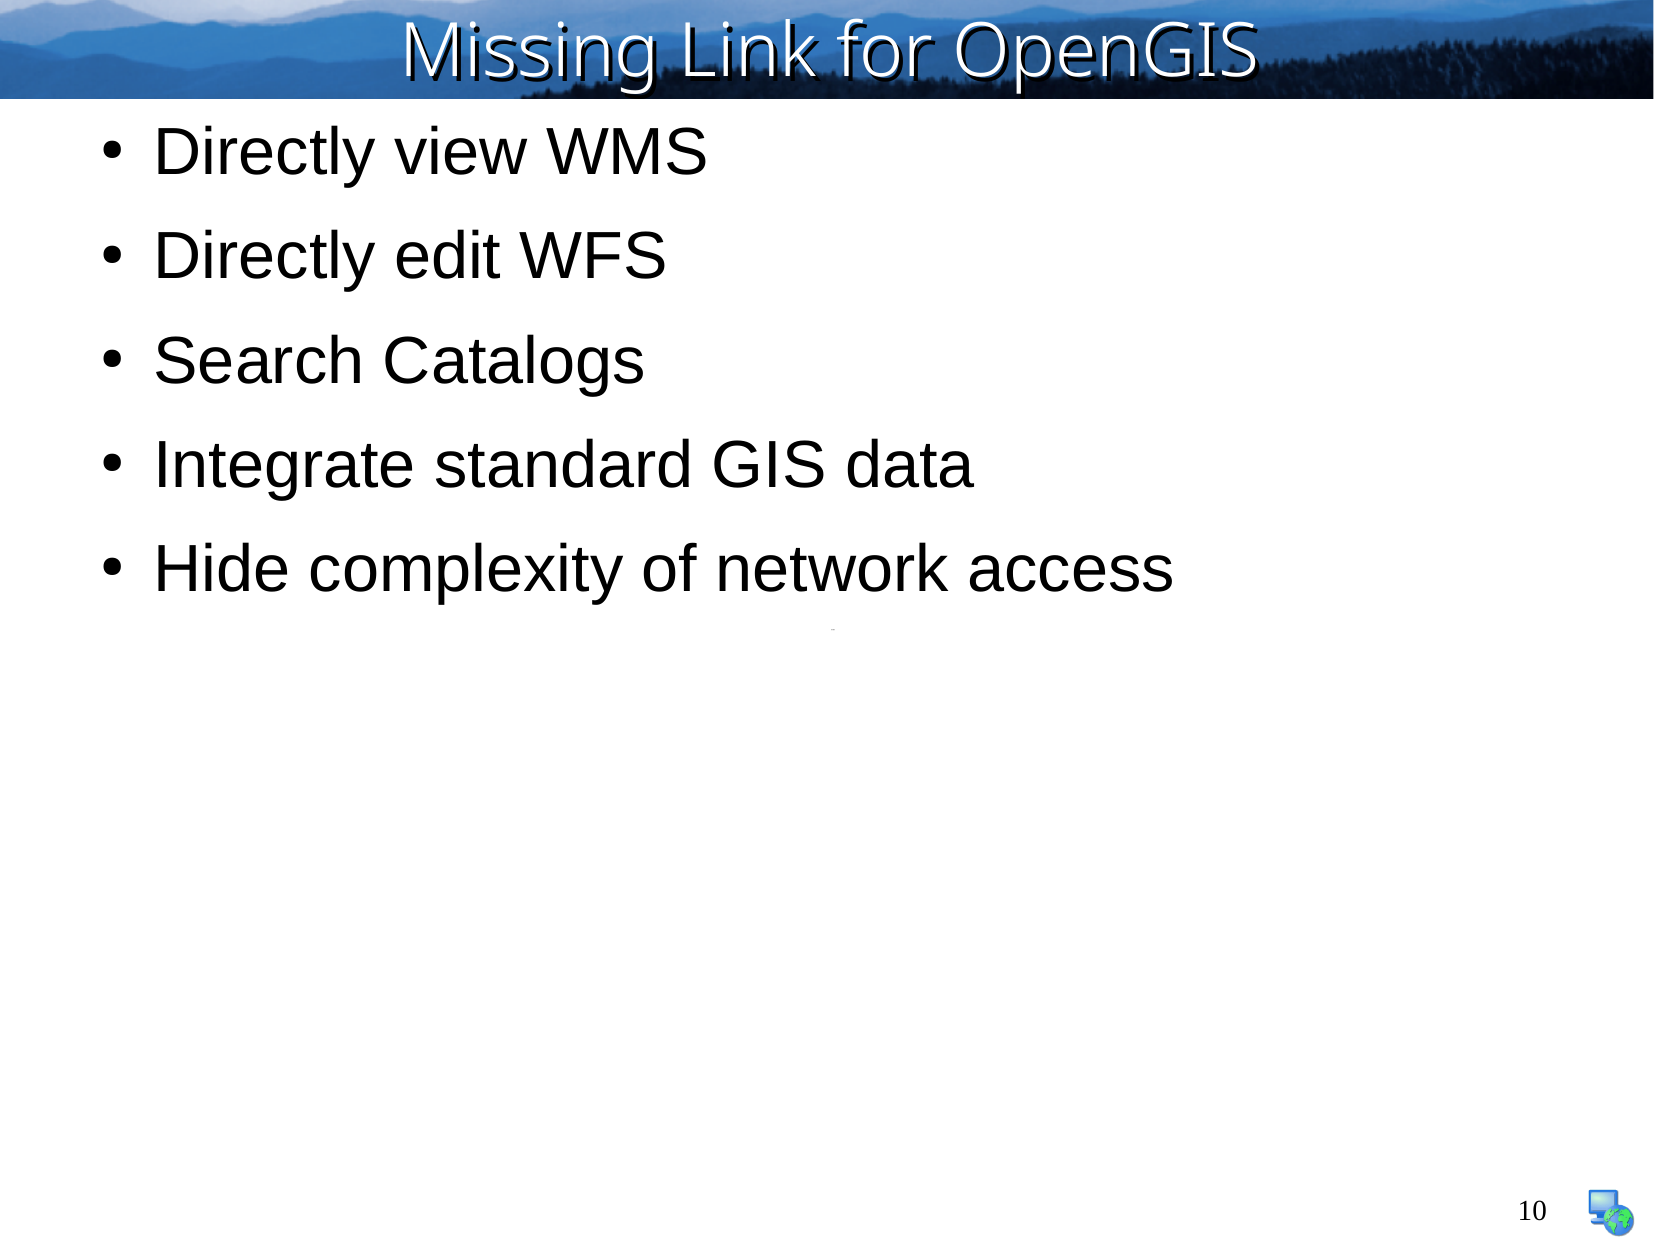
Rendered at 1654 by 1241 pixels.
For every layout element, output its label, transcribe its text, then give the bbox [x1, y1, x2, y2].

title Missing Link for OpenGIS [49, 0, 1611, 96]
list Directly view WMS Directly edit WFS Search Catalogs Integrate standard GIS data Hide complexity of network access [82, 114, 1571, 1184]
picture [1588, 1189, 1635, 1238]
picture [1025, 0, 1654, 99]
picture [0, 0, 632, 99]
